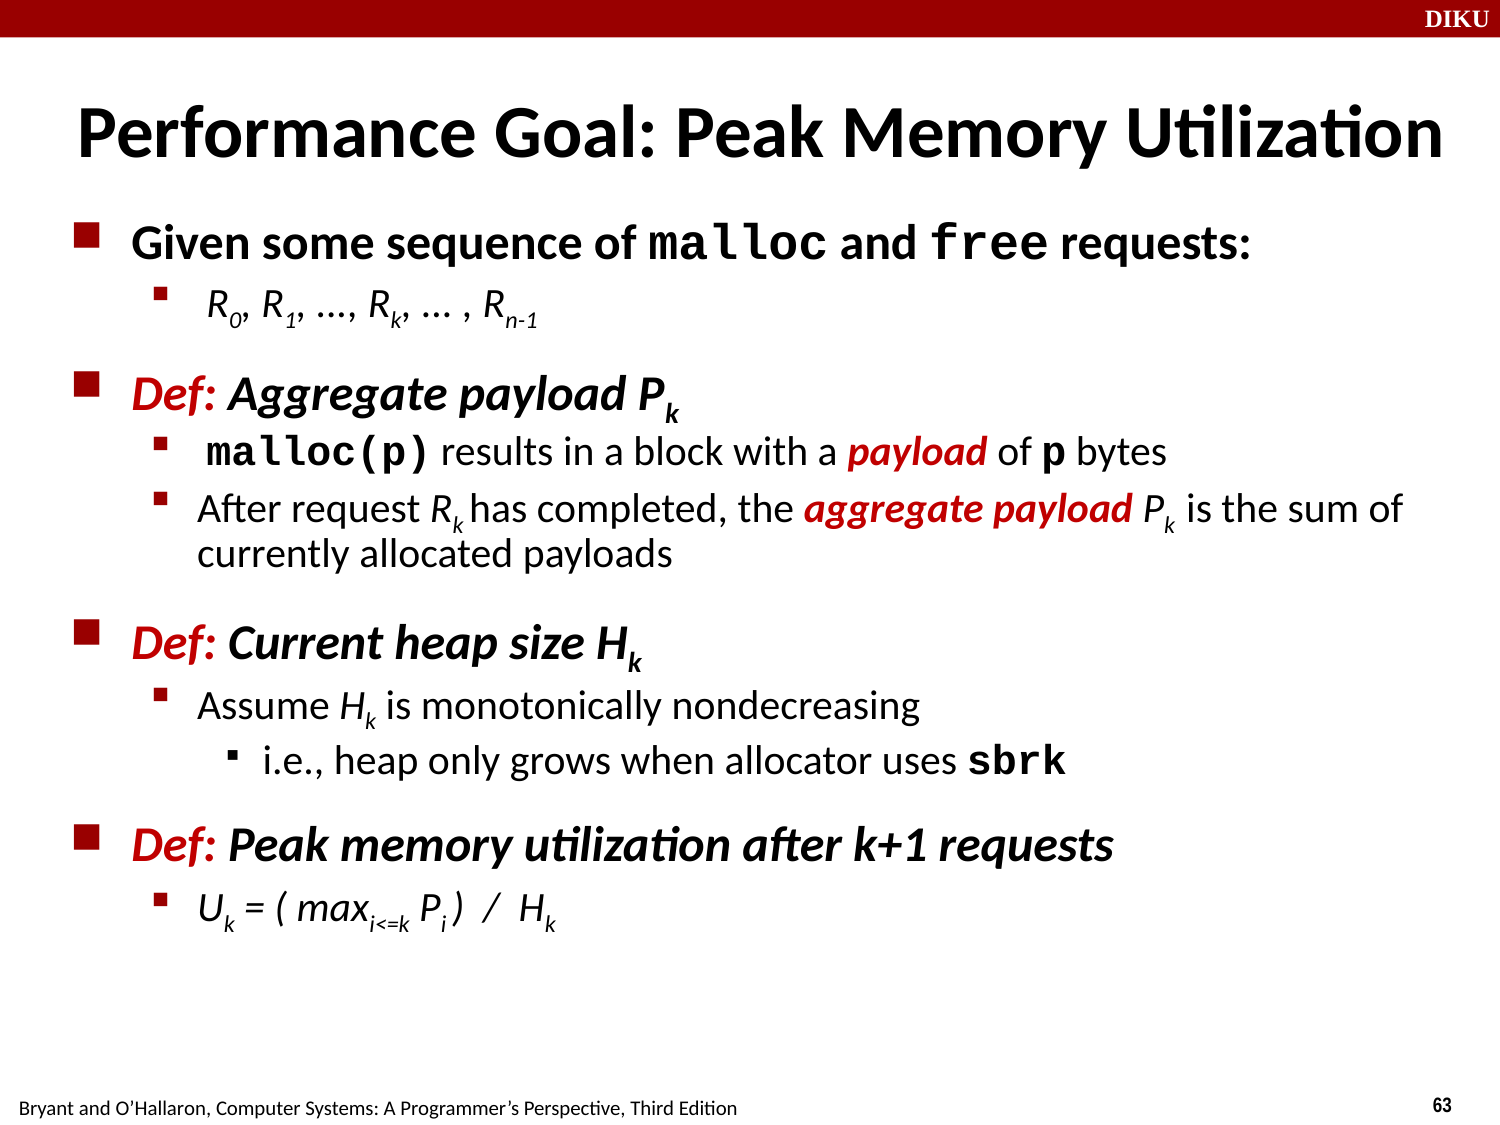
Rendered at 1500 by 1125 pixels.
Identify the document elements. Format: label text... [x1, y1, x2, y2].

text_box Performance Goal: Peak Memory Utilization [62, 37, 1490, 218]
text_box Given some sequence of malloc and free requests: R0, R1, ..., Rk, ... , Rn-1 Def: Aggregate payload Pk malloc(p) results in a block with a payload of p bytes After request Rk has completed, the aggregate payload Pk is the sum of currently allocated payloads Def: Current heap size Hk Assume Hk is monotonically nondecreasing i.e., heap only grows when allocator uses sbrk Def: Peak memory utilization after k+1 requests Uk = ( maxi<=k Pi ) / Hk [60, 212, 1450, 1068]
